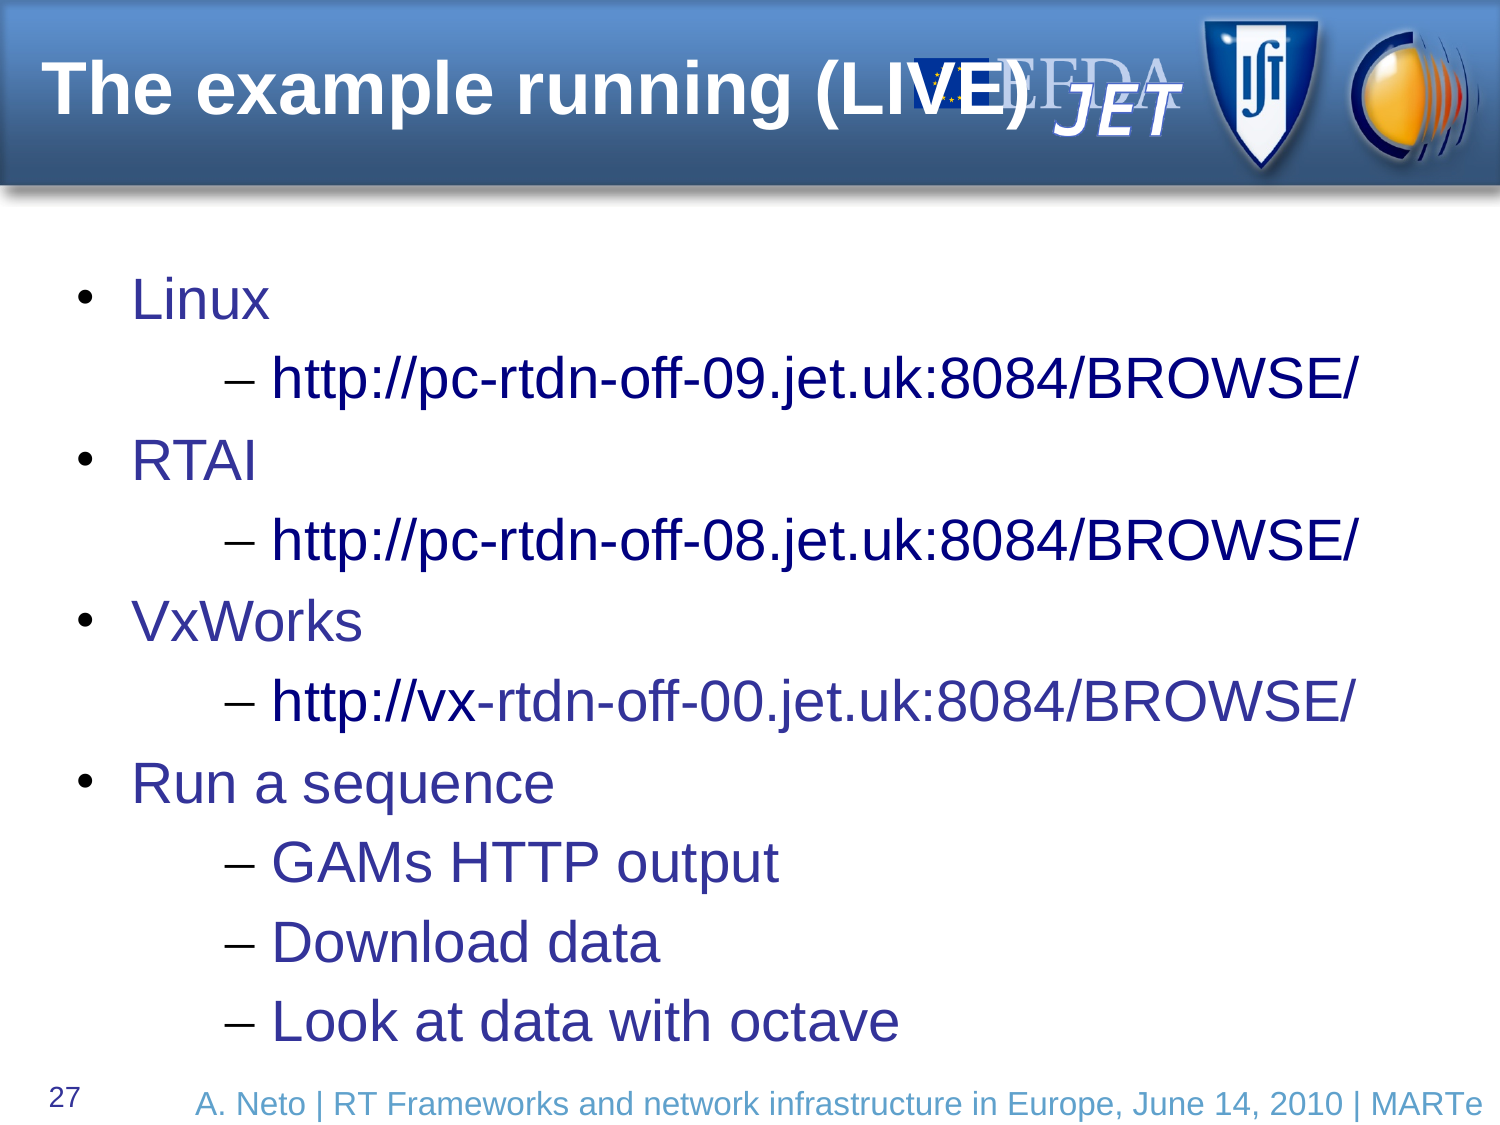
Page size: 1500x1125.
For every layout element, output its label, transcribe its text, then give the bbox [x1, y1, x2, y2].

list Linux http://pc-rtdn-off-09.jet.uk:8084/BROWSE/ RTAI http://pc-rtdn-off-08.jet.uk:8084/BROWSE/ VxWorks http://vx-rtdn-off-00.jet.uk:8084/BROWSE/ Run a sequence GAMs HTTP output Download data Look at data with octave [75, 262, 1425, 1056]
picture [0, 0, 1500, 207]
title The example running (LIVE) [41, 0, 1128, 180]
